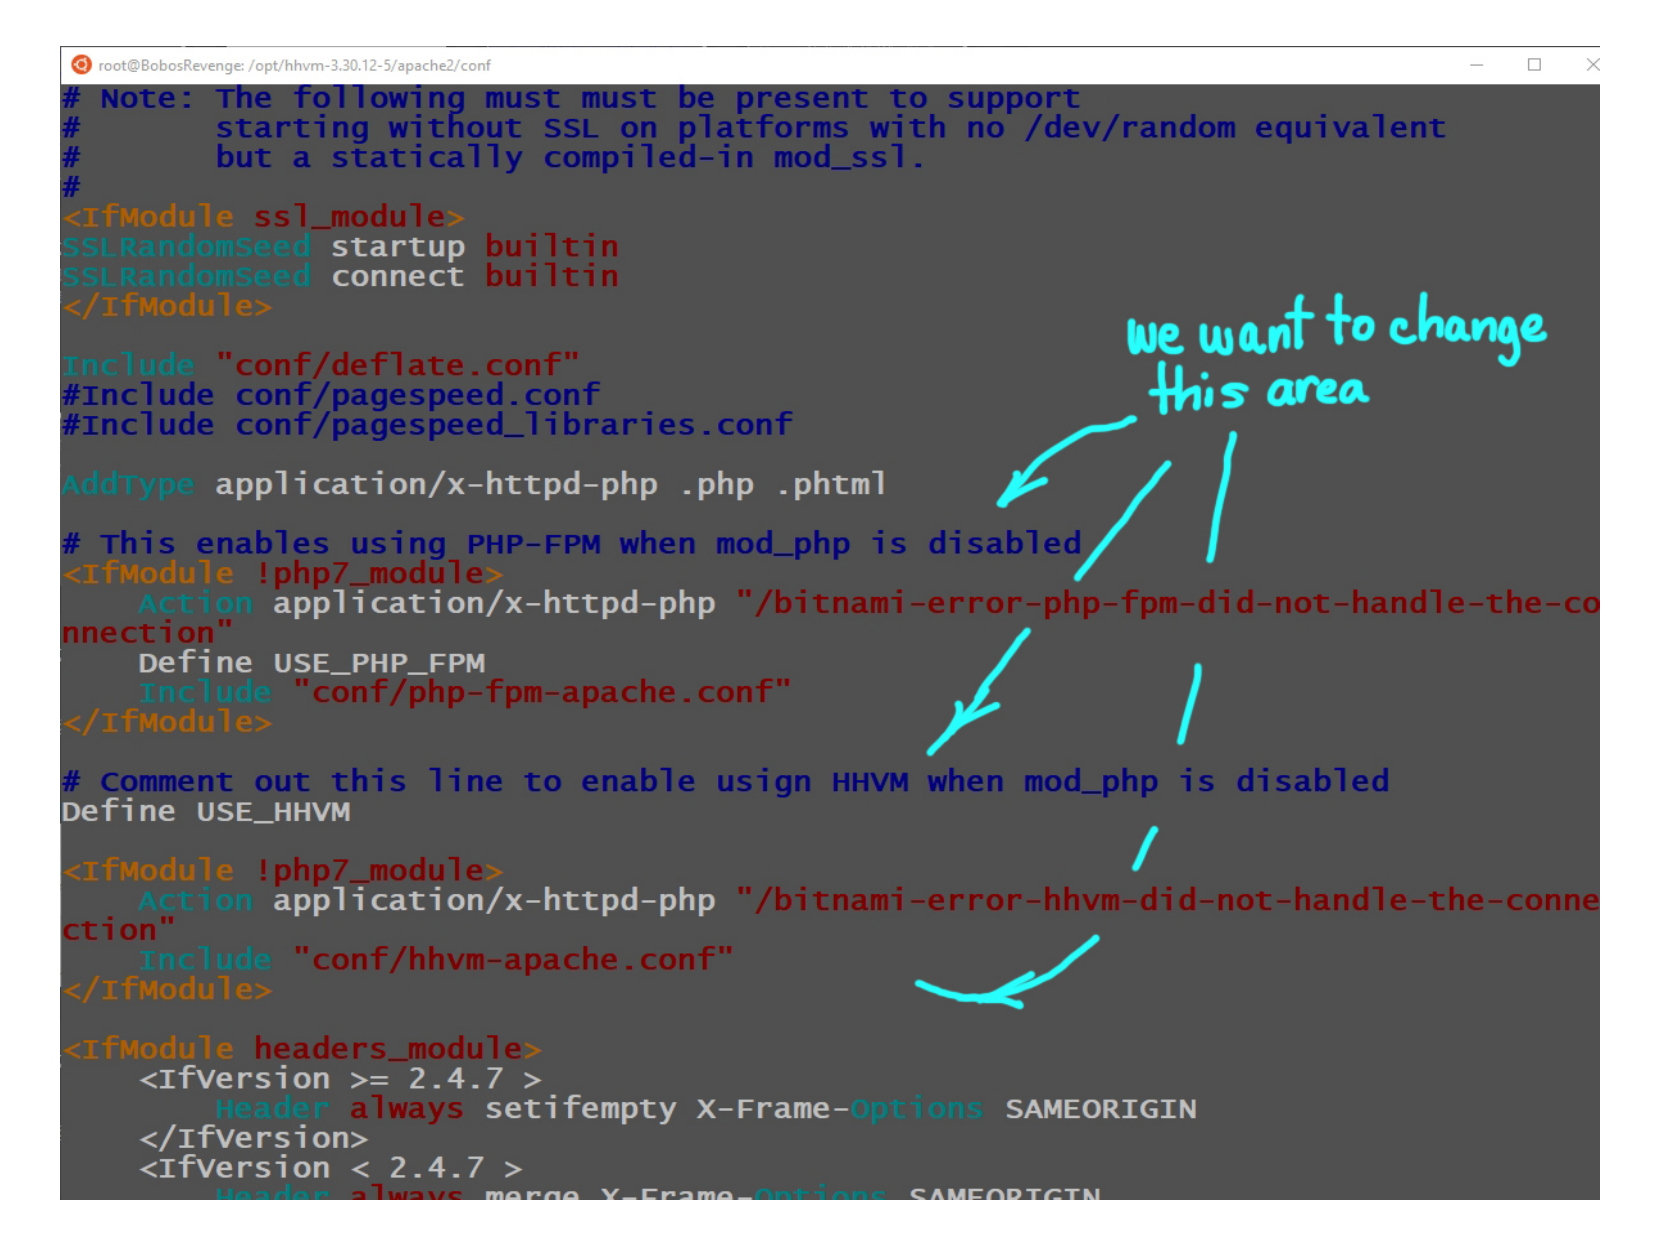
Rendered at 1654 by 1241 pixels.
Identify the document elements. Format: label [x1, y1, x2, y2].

picture [60, 46, 1600, 1201]
